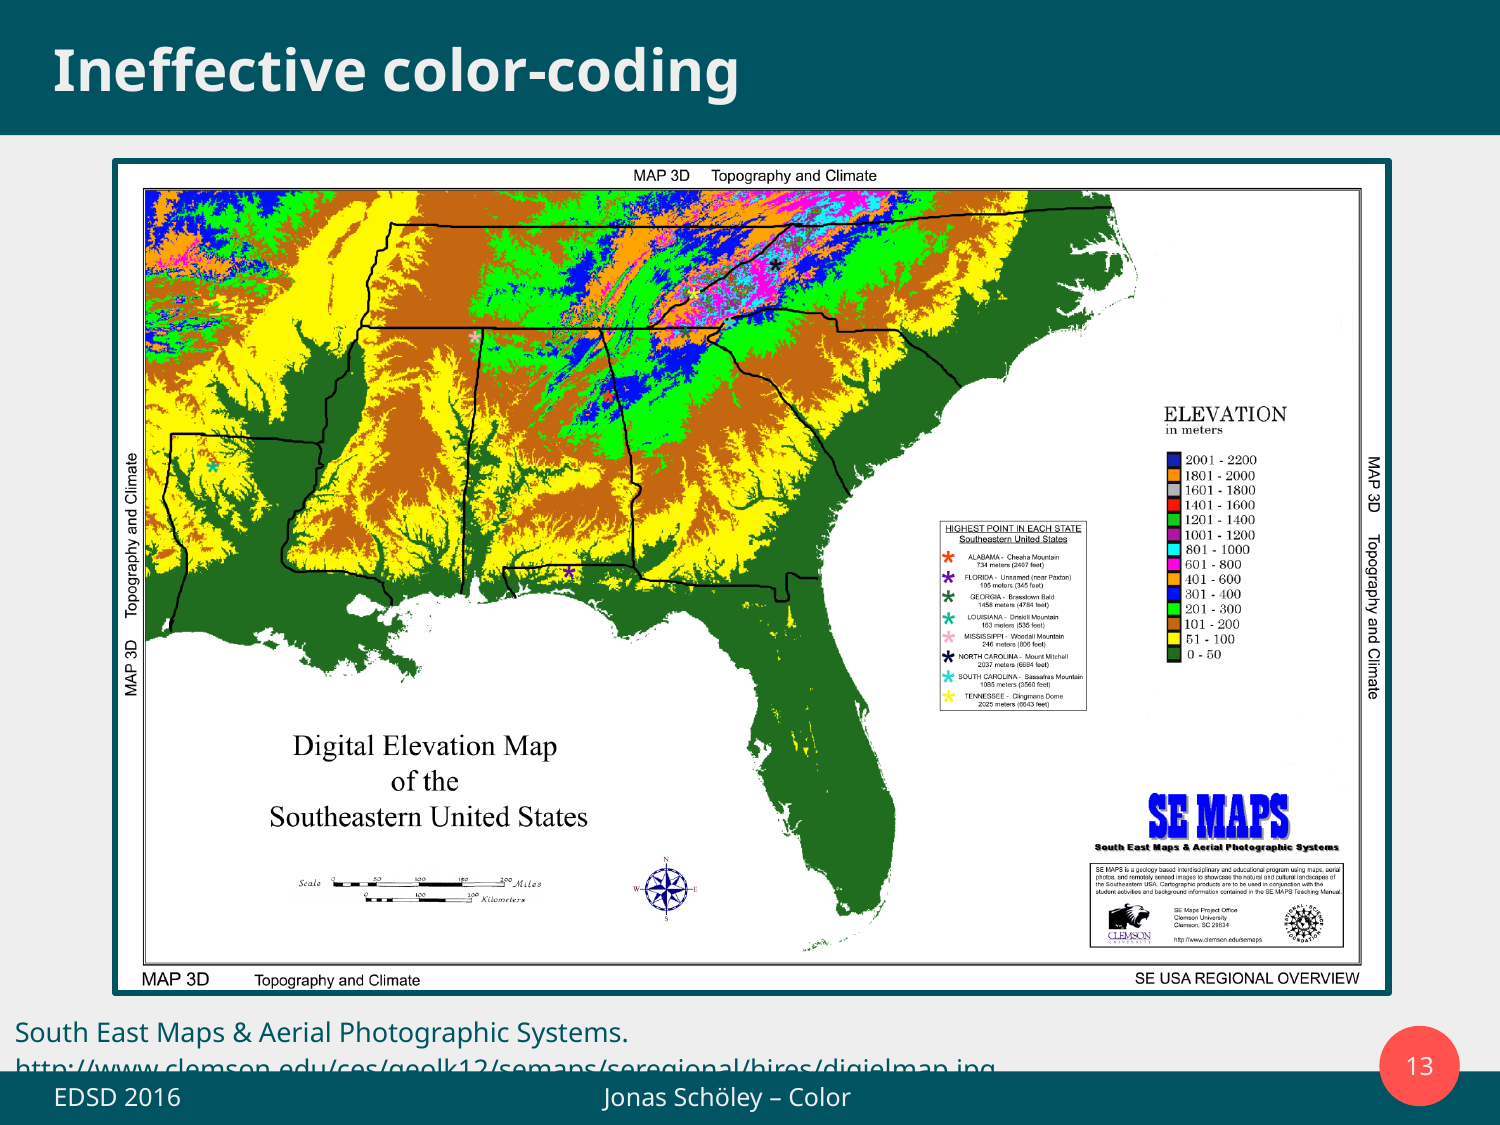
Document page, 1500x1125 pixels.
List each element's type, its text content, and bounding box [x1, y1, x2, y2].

text_box South East Maps & Aerial Photographic Systems. http://www.clemson.edu/ces/geolk12/semaps/seregional/hires/digielmap.jpg [0, 1006, 1396, 1060]
title Ineffective color-coding [53, 0, 1447, 141]
picture [118, 163, 1386, 991]
